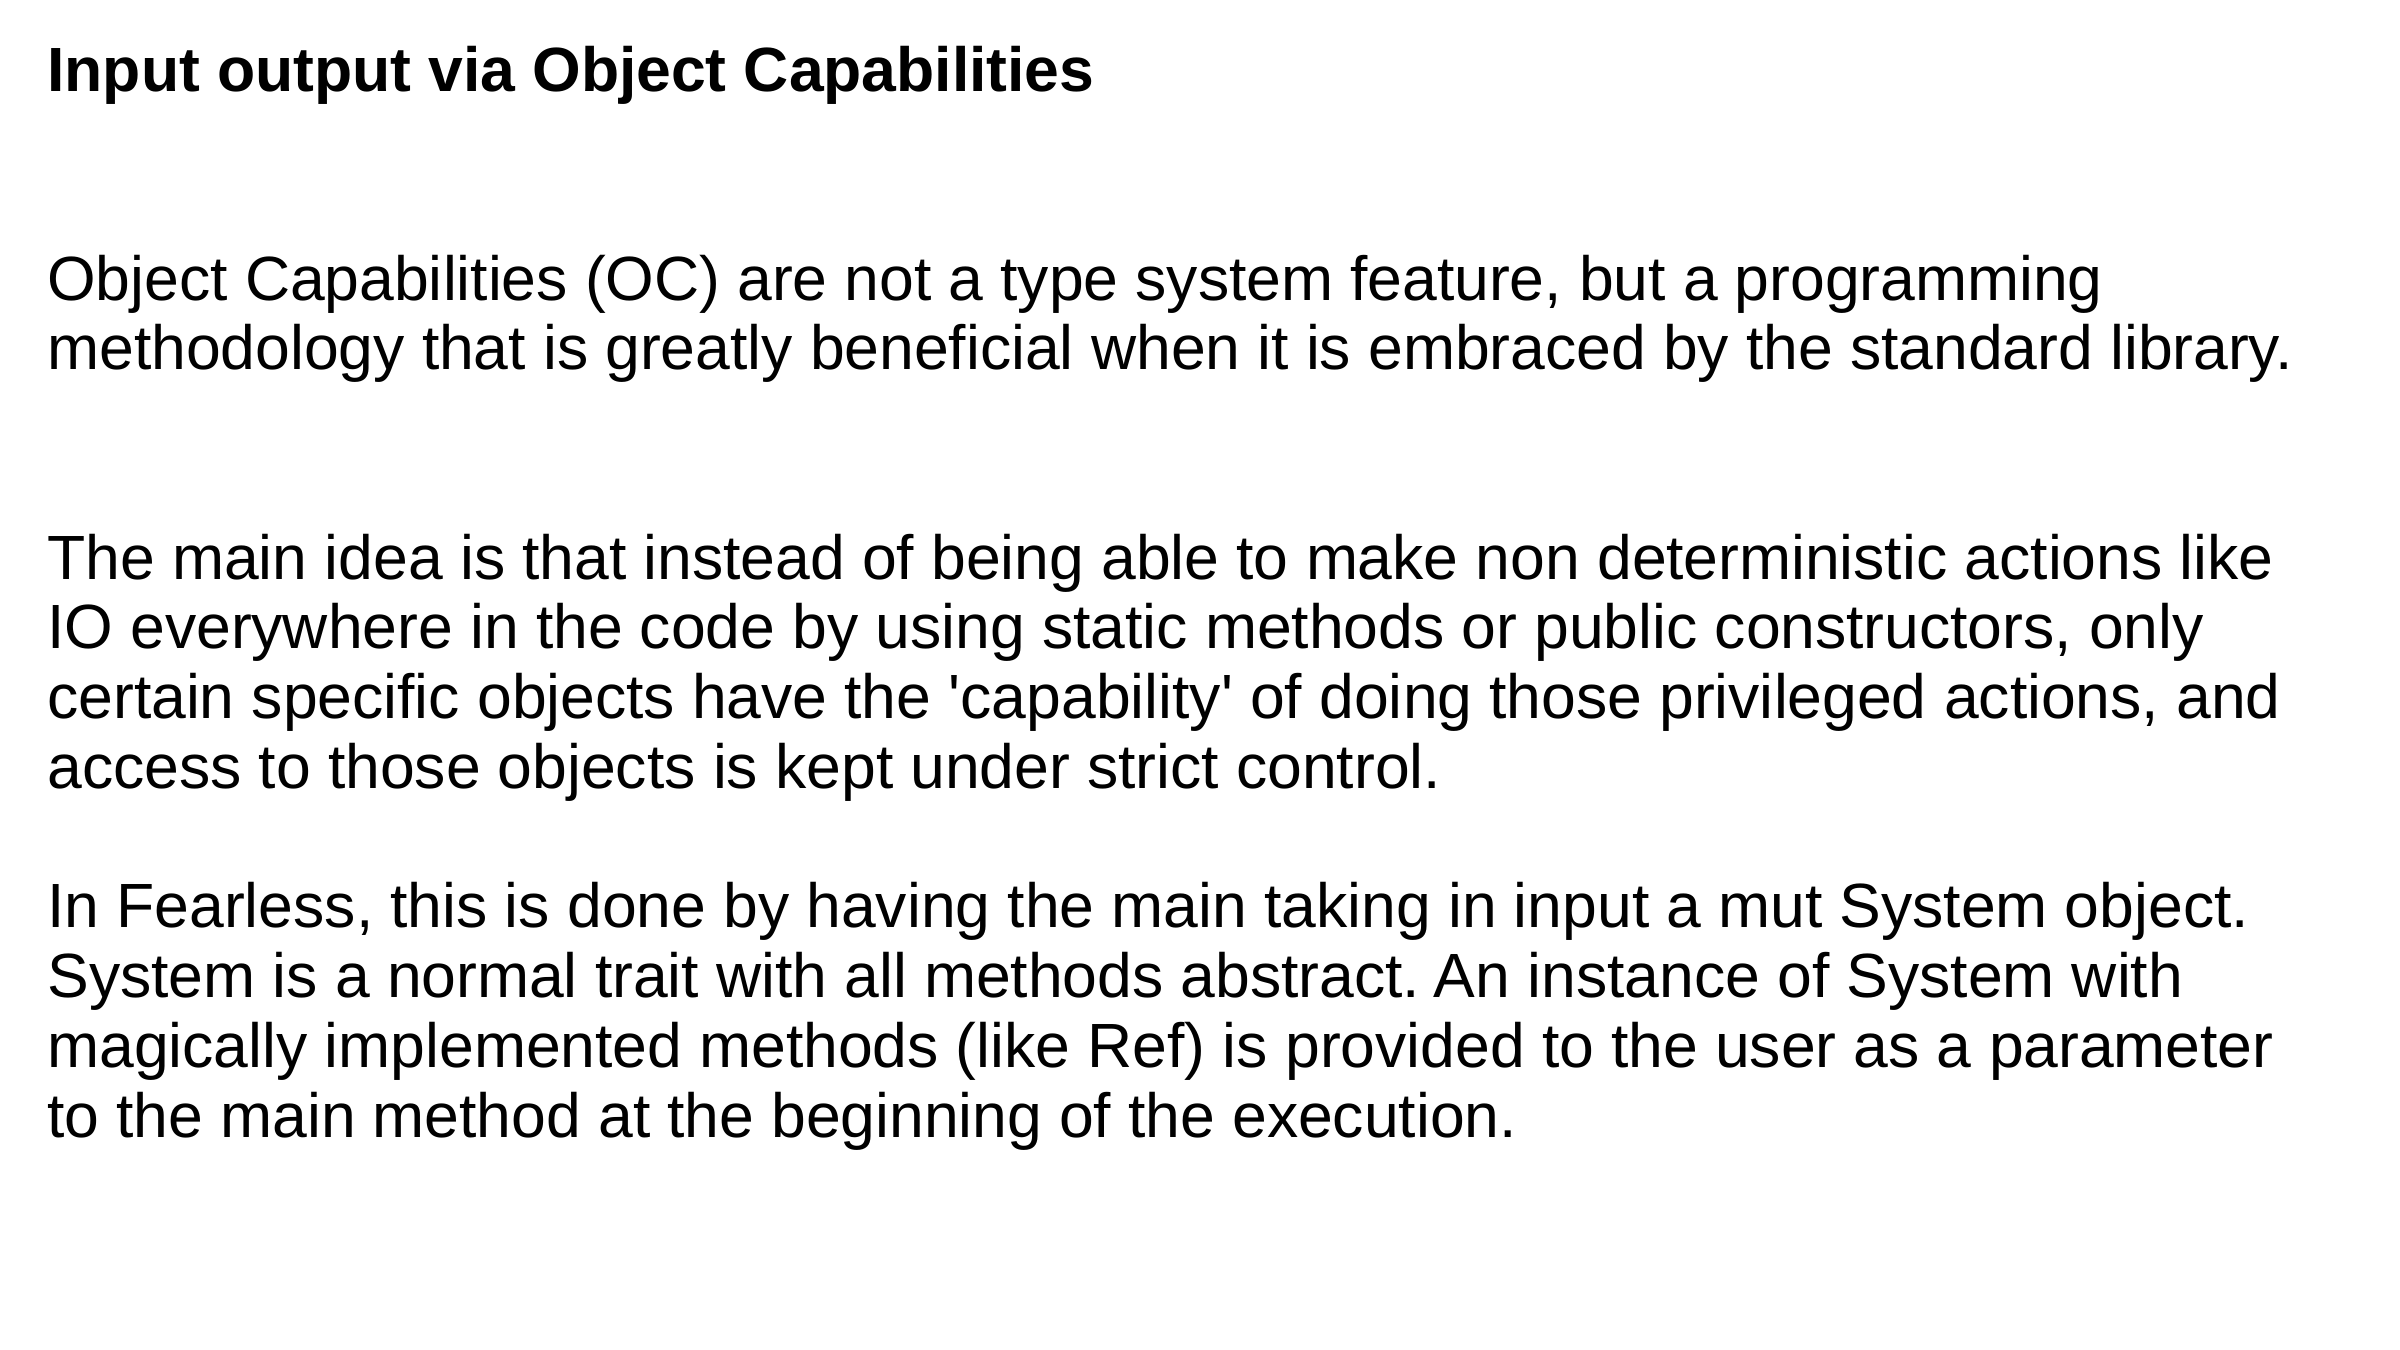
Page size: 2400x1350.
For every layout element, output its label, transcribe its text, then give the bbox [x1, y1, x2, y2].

text_box Input output via Object Capabilities Object Capabilities (OC) are not a type system feature, but a programming methodology that is greatly beneficial when it is embraced by the standard library. The main idea is that instead of being able to make non deterministic actions like IO everywhere in the code by using static methods or public constructors, only certain specific objects have the 'capability' of doing those privileged actions, and access to those objects is kept under strict control. In Fearless, this is done by having the main taking in input a mut System object. System is a normal trait with all methods abstract. An instance of System with magically implemented methods (like Ref) is provided to the user as a parameter to the main method at the beginning of the execution. [32, 27, 2358, 1321]
